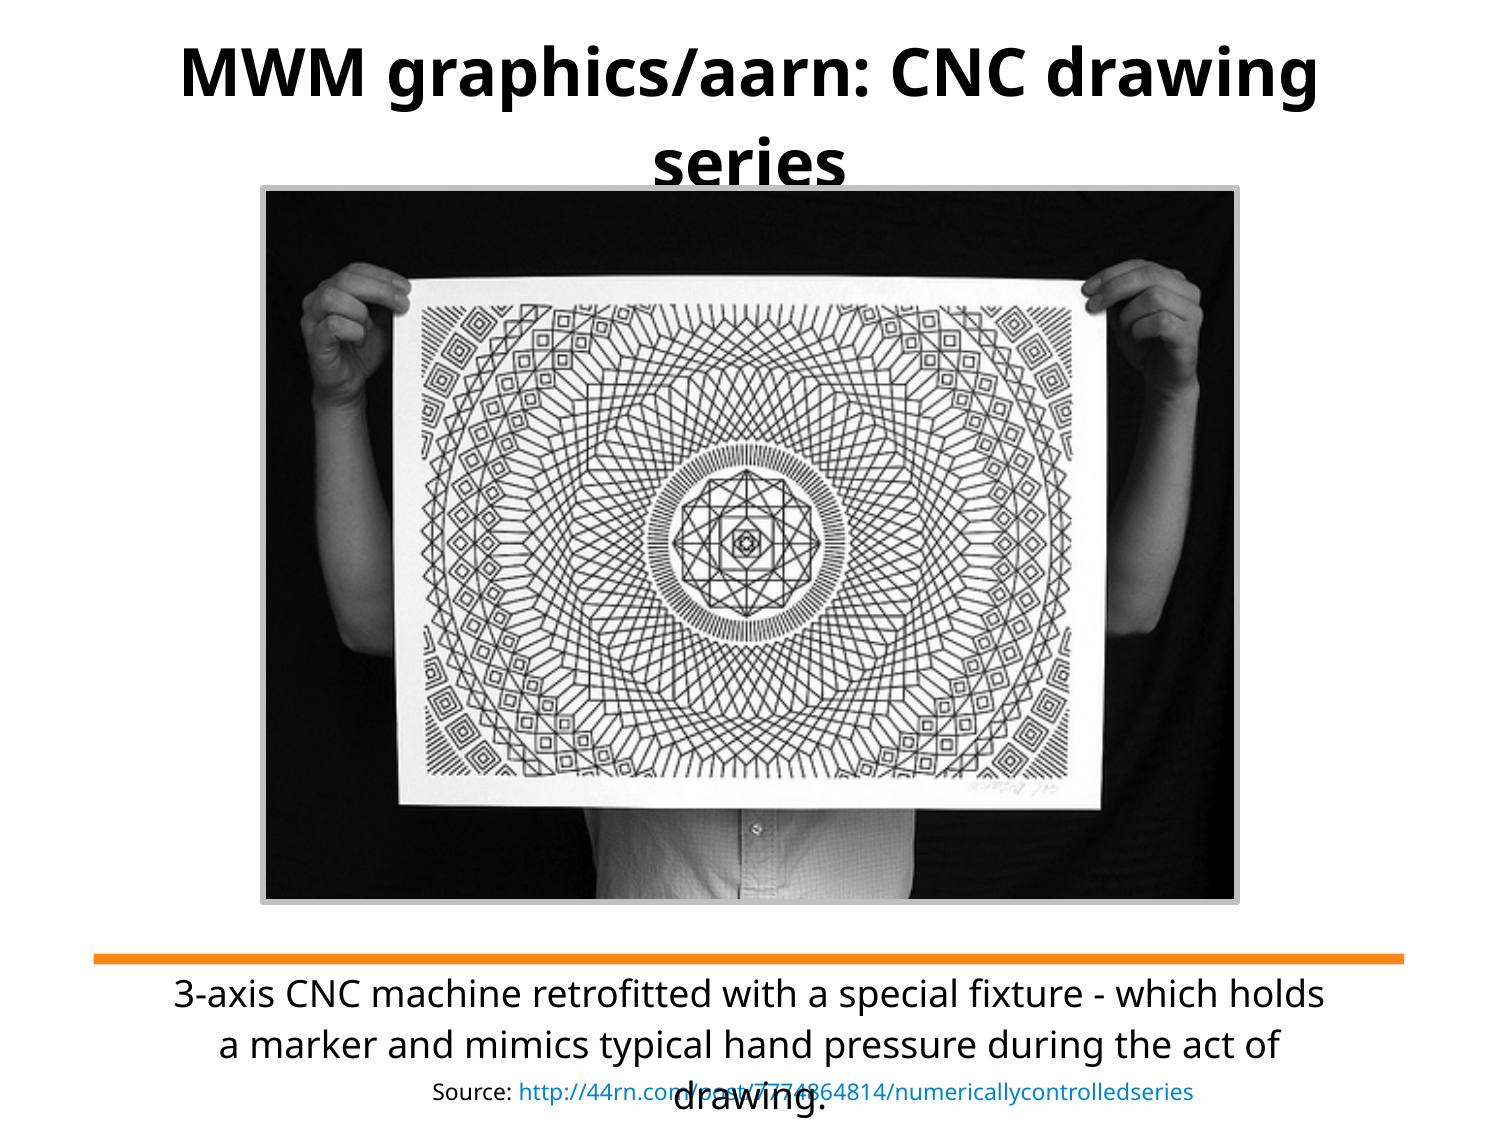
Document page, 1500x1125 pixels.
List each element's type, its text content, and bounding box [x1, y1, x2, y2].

title MWM graphics/aarn: CNC drawing series [75, 44, 1426, 188]
picture [0, 0, 1500, 1125]
text_box 3-axis CNC machine retrofitted with a special fixture - which holds a marker and mimics typical hand pressure during the act of drawing. [143, 960, 1357, 1073]
text_box Source: http://44rn.com/post/7774864814/numericallycontrolledseries [417, 1073, 1142, 1113]
